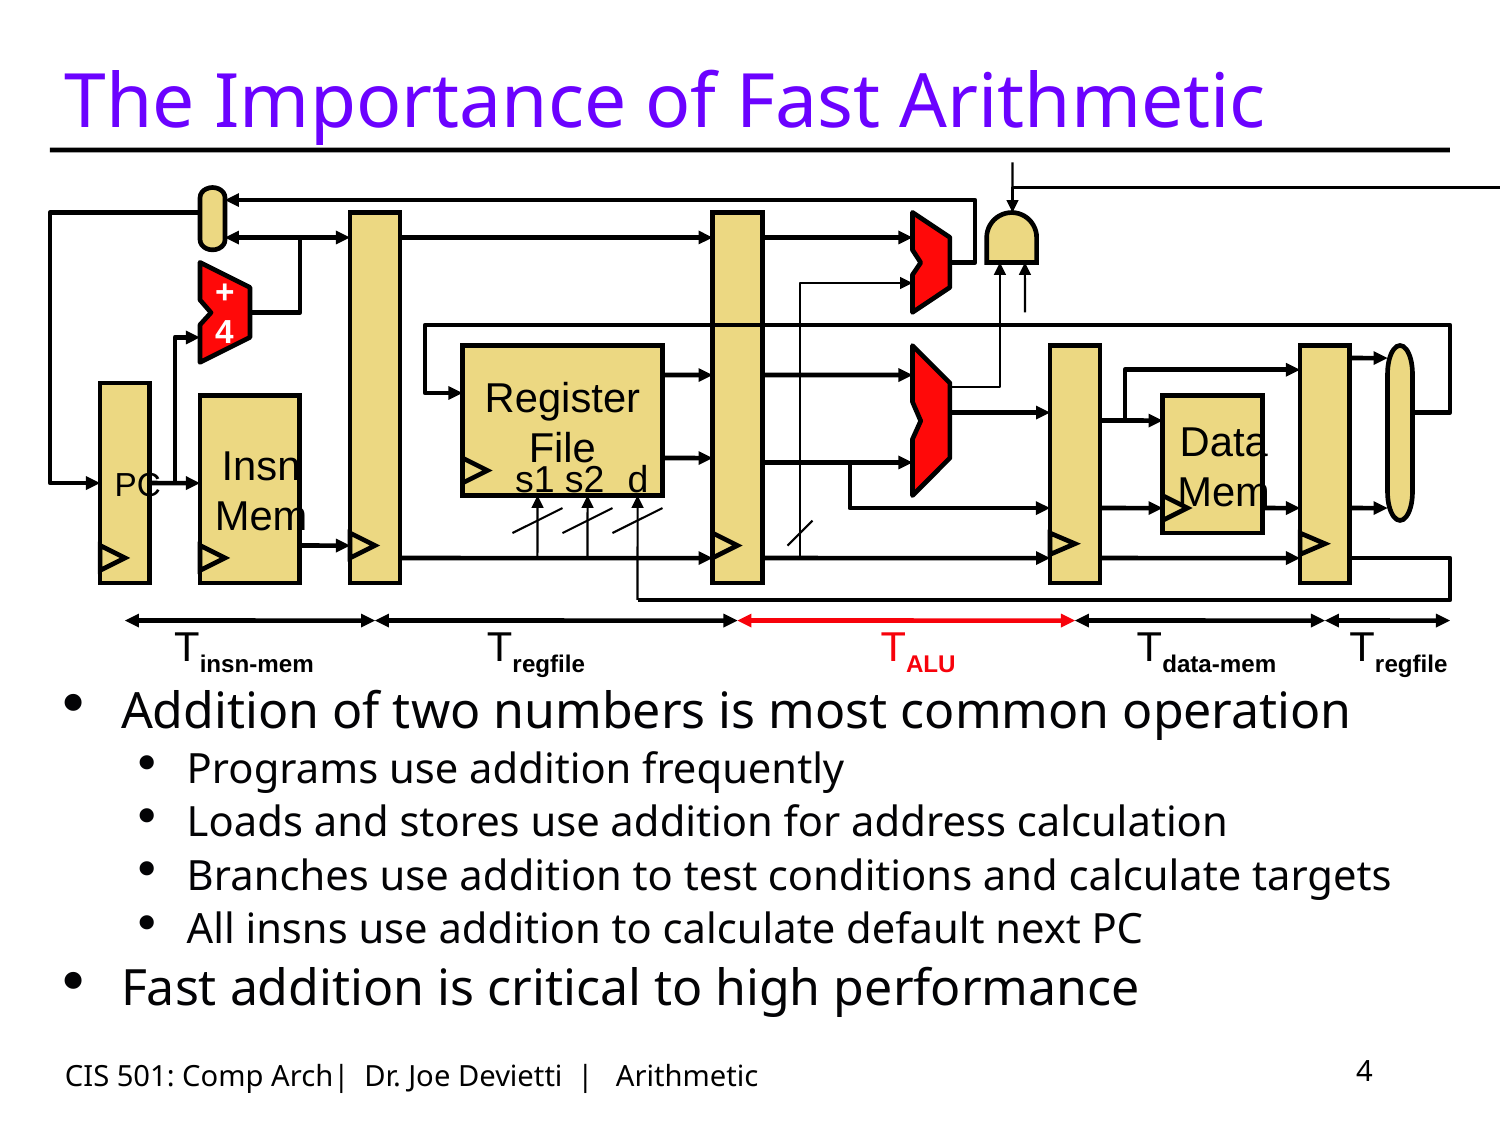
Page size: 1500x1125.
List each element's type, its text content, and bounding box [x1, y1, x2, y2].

text_box s1 [500, 447, 550, 508]
text_box [912, 212, 950, 313]
text_box Insn Mem [199, 395, 300, 583]
text_box [1387, 345, 1413, 521]
text_box <number> [1074, 1063, 1388, 1100]
text_box s2 [550, 447, 612, 508]
text_box Tdata-mem [1121, 612, 1292, 684]
text_box [912, 345, 950, 496]
text_box Data Mem [1165, 500, 1180, 516]
text_box [715, 538, 731, 553]
text_box [712, 212, 763, 323]
text_box [200, 545, 226, 571]
text_box The Importance of Fast Arithmetic [49, 37, 1363, 150]
text_box [986, 212, 1037, 263]
text_box Tregfile [472, 612, 601, 684]
text_box Data Mem [1162, 395, 1263, 533]
text_box [1303, 538, 1317, 550]
text_box PC [141, 475, 150, 494]
text_box CIS 501: Comp Arch| Dr. Joe Devietti | Arithmetic [49, 1063, 988, 1100]
text_box Tregfile [1334, 612, 1463, 684]
text_box [200, 187, 226, 250]
text_box Register File [462, 345, 663, 496]
text_box [712, 327, 763, 583]
text_box [1049, 345, 1100, 583]
text_box + 4 [200, 262, 250, 358]
text_box [349, 212, 400, 583]
text_box d [612, 447, 664, 508]
text_box [1053, 538, 1067, 550]
text_box [1299, 345, 1350, 583]
text_box TALU [865, 612, 971, 684]
text_box [353, 538, 368, 553]
text_box PC [103, 551, 117, 565]
text_box PC [99, 383, 150, 583]
text_box Tinsn-mem [159, 612, 329, 684]
text_box Addition of two numbers is most common operation Programs use addition frequently Loads and stores use addition for address calculation Branches use addition to test conditions and calculate targets All insns use addition to calculate default next PC Fast addition is critical to high performance [49, 677, 1450, 1063]
text_box [199, 338, 209, 363]
